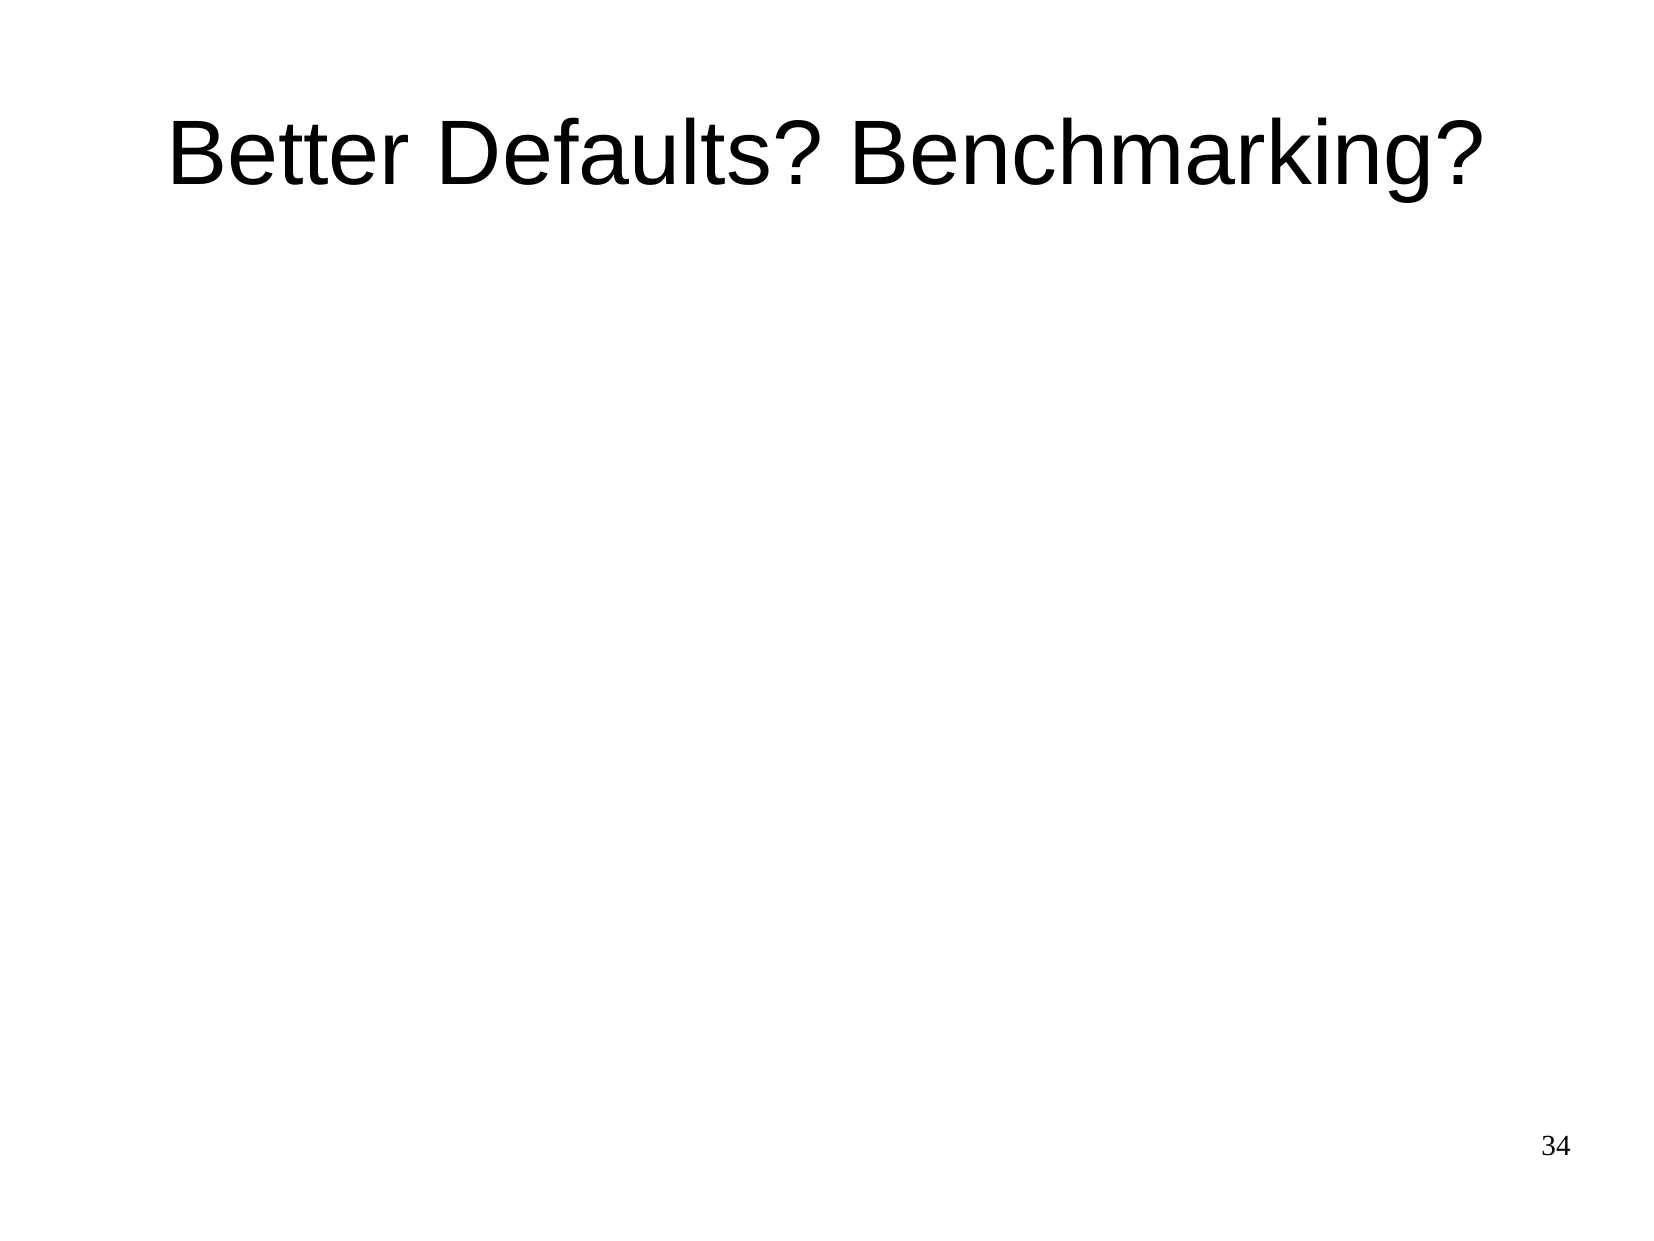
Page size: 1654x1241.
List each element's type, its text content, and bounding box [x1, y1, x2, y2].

title Better Defaults? Benchmarking? [82, 49, 1571, 257]
